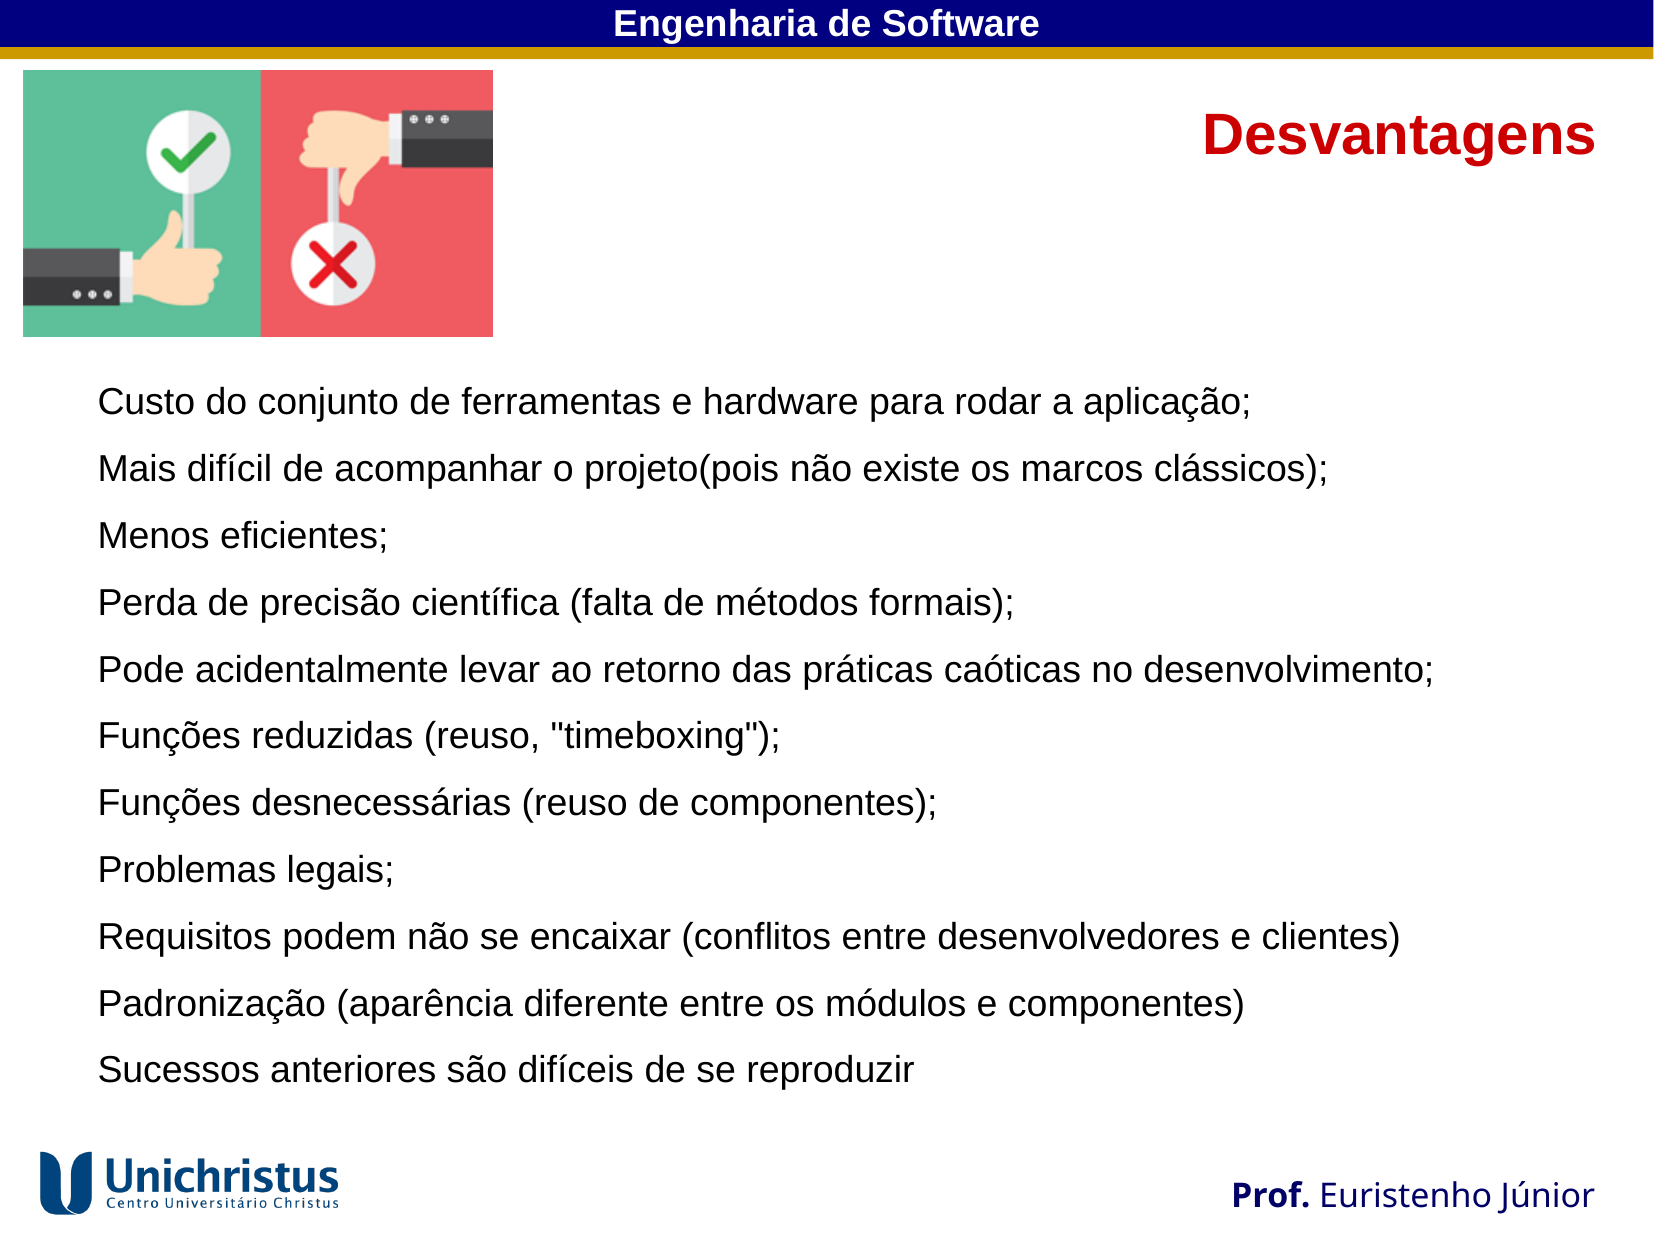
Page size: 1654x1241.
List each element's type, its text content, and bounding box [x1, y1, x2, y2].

text_box Custo do conjunto de ferramentas e hardware para rodar a aplicação; Mais difícil de acompanhar o projeto(pois não existe os marcos clássicos); Menos eficientes; Perda de precisão científica (falta de métodos formais); Pode acidentalmente levar ao retorno das práticas caóticas no desenvolvimento; Funções reduzidas (reuso, "timeboxing"); Funções desnecessárias (reuso de componentes); Problemas legais; Requisitos podem não se encaixar (conflitos entre desenvolvedores e clientes) Padronização (aparência diferente entre os módulos e componentes) Sucessos anteriores são difíceis de se reproduzir [82, 373, 1595, 1099]
text_box Engenharia de Software [0, 0, 1654, 47]
text_box Desvantagens [1187, 94, 1654, 189]
text_box Prof. Euristenho Júnior [1216, 1163, 1654, 1224]
text_box [0, 47, 1654, 60]
picture [35, 1148, 343, 1217]
picture [23, 70, 493, 337]
